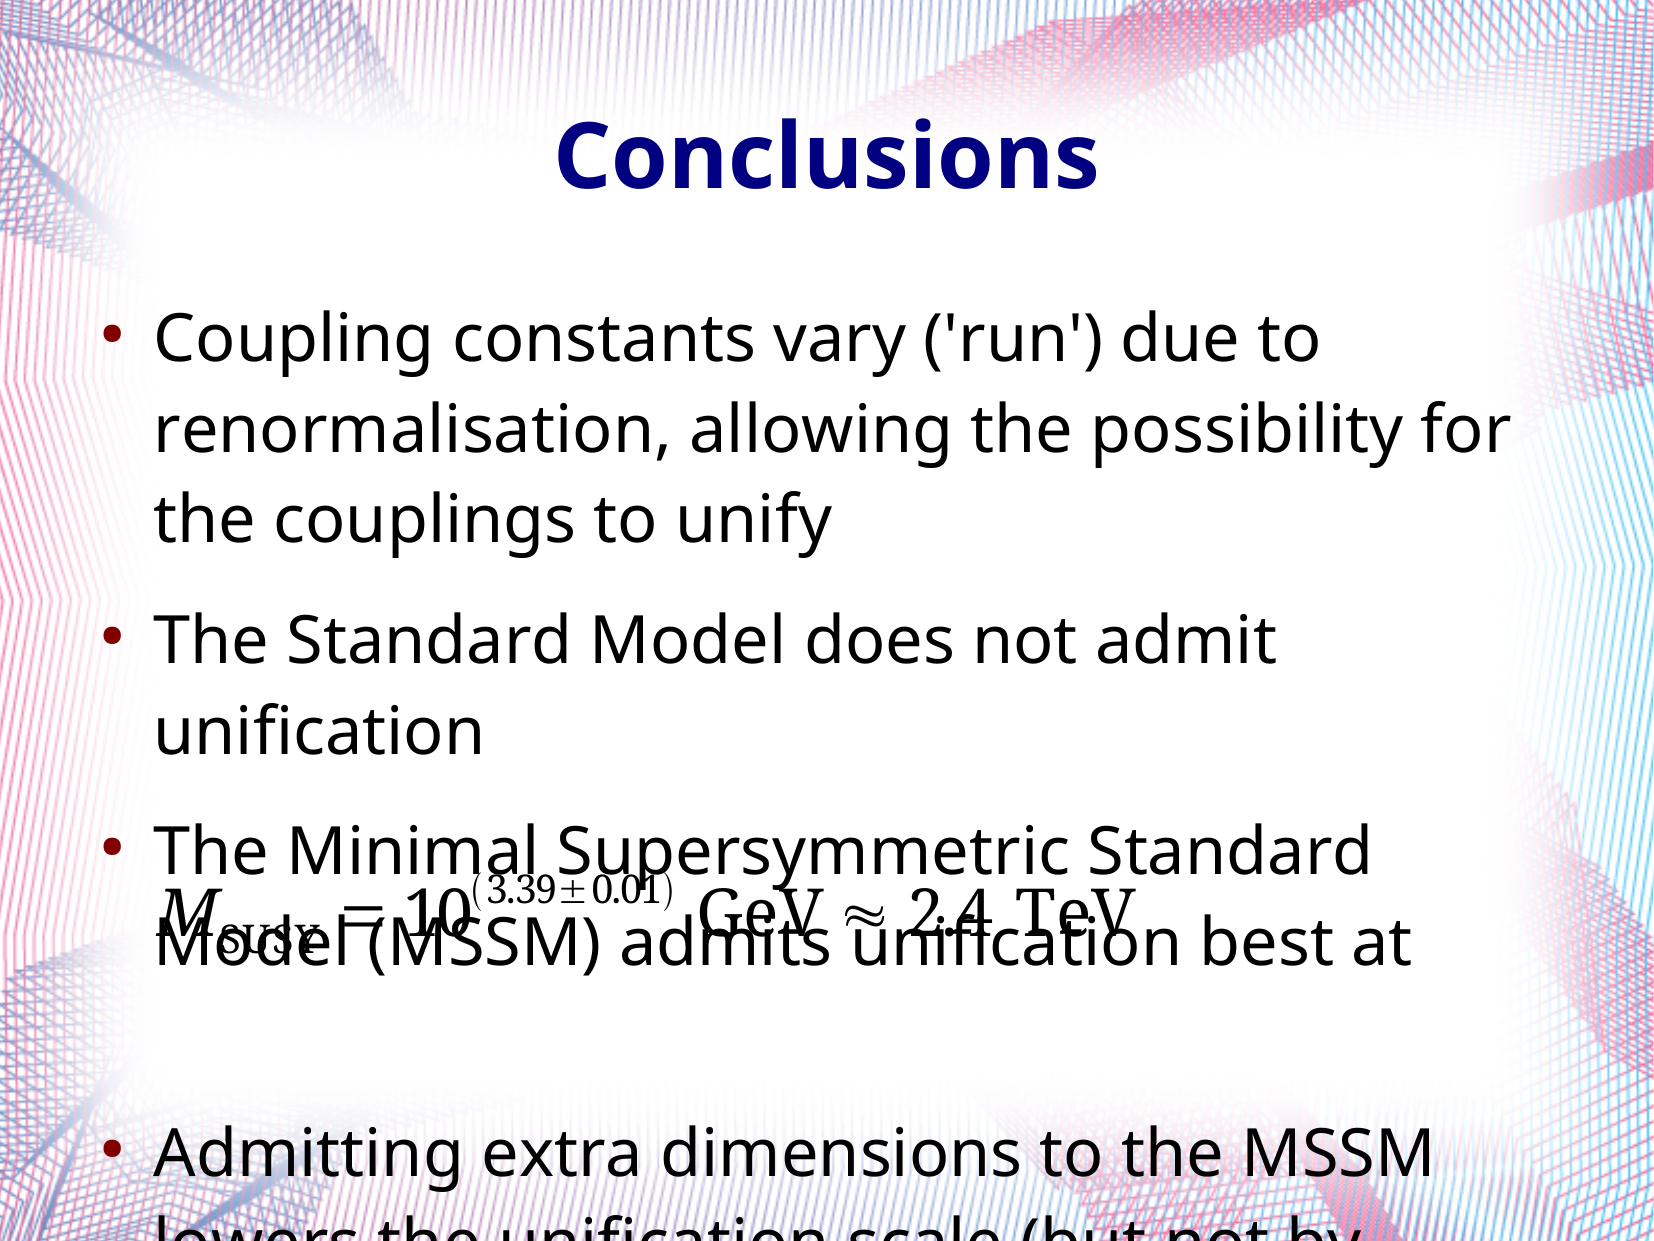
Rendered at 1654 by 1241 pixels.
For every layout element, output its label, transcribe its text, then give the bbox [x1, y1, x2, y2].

picture [454, 1234, 470, 1241]
picture [551, 1235, 569, 1241]
picture [181, 1235, 199, 1241]
chart [146, 868, 1140, 965]
picture [976, 1234, 992, 1241]
picture [1298, 1235, 1316, 1241]
picture [759, 1235, 777, 1241]
picture [0, 0, 1654, 1241]
picture [1052, 1235, 1070, 1241]
picture [413, 1235, 431, 1241]
list Coupling constants vary ('run') due to renormalisation, allowing the possibility for the couplings to unify The Standard Model does not admit unification The Minimal Supersymmetric Standard Model (MSSM) admits unification best at Admitting extra dimensions to the MSSM lowers the unification scale (but not by much!) [82, 290, 1571, 1127]
picture [800, 1235, 818, 1241]
picture [274, 1234, 290, 1241]
title Conclusions [82, 49, 1571, 257]
picture [1216, 1235, 1234, 1241]
picture [1176, 1235, 1194, 1241]
